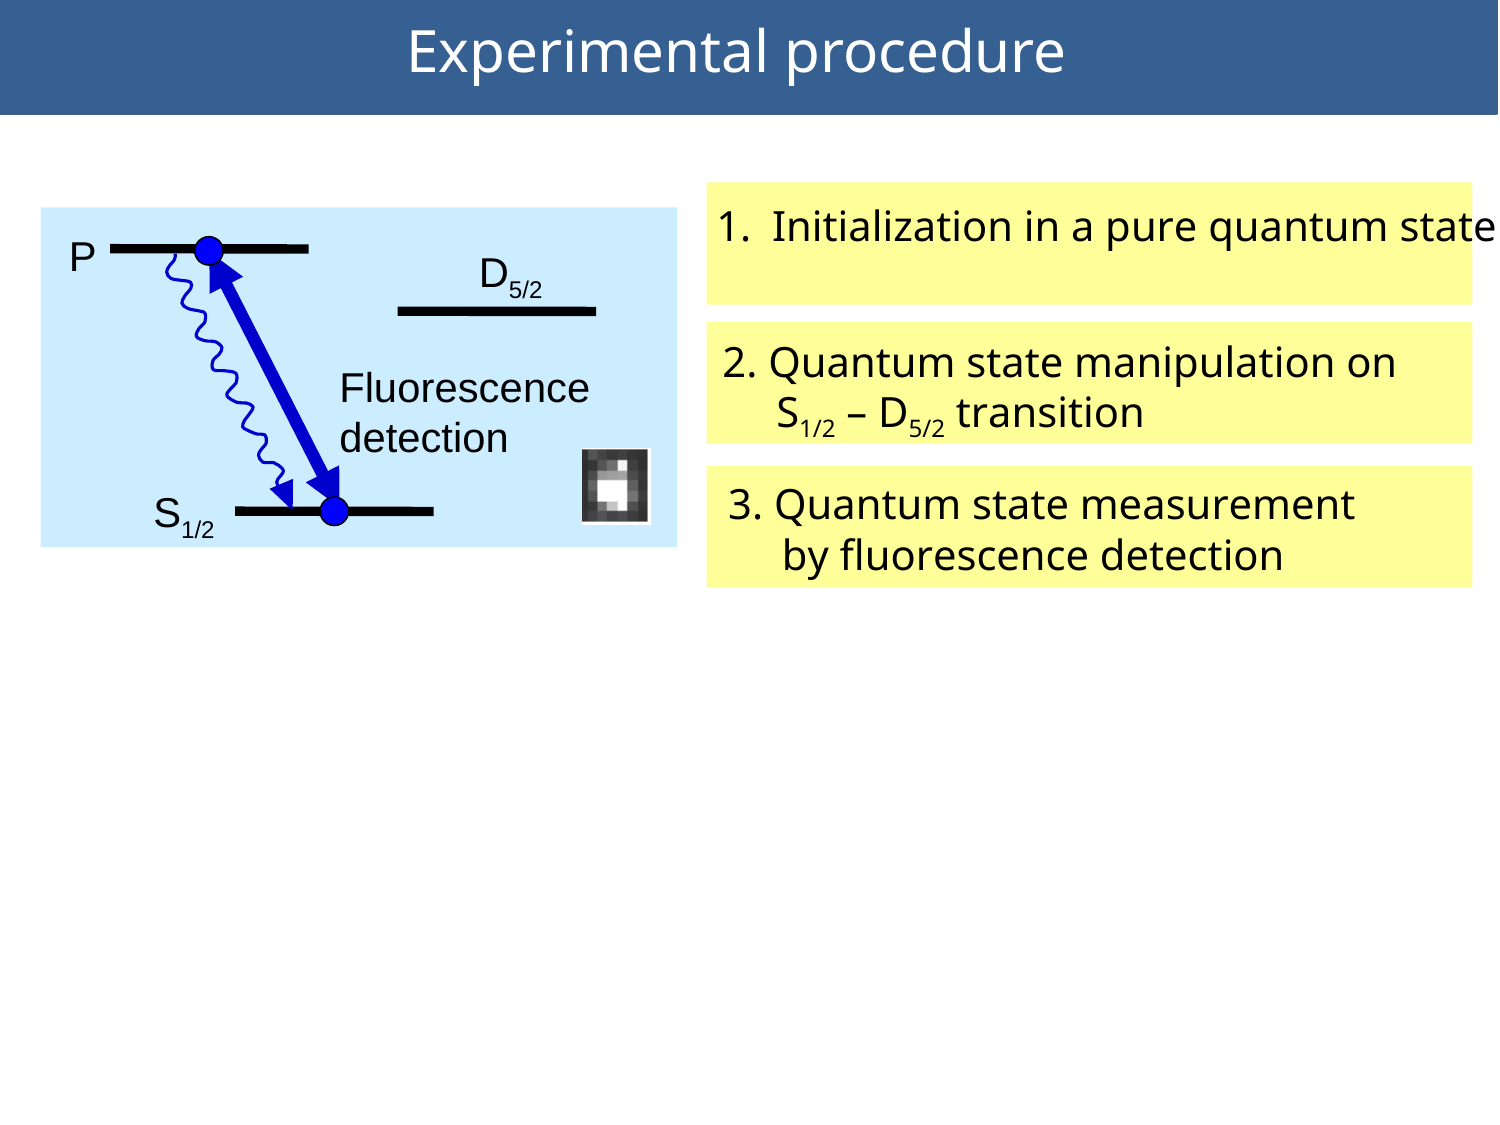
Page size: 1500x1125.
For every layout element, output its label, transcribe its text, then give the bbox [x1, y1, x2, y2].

text_box [706, 465, 1473, 588]
text_box S1/2 [138, 478, 230, 551]
text_box D5/2 [463, 238, 558, 311]
text_box Fluorescence detection [324, 352, 606, 469]
text_box 2. Quantum state manipulation on S1/2 – D5/2 transition [707, 328, 1413, 451]
list Experimental procedure [173, 12, 1299, 98]
text_box [40, 207, 678, 547]
picture [582, 448, 651, 526]
text_box [706, 321, 1473, 444]
text_box Initialization in a pure quantum state [701, 192, 1500, 309]
text_box [706, 182, 1473, 192]
text_box 3. Quantum state measurement by fluorescence detection [713, 470, 1371, 587]
text_box P [54, 221, 112, 288]
